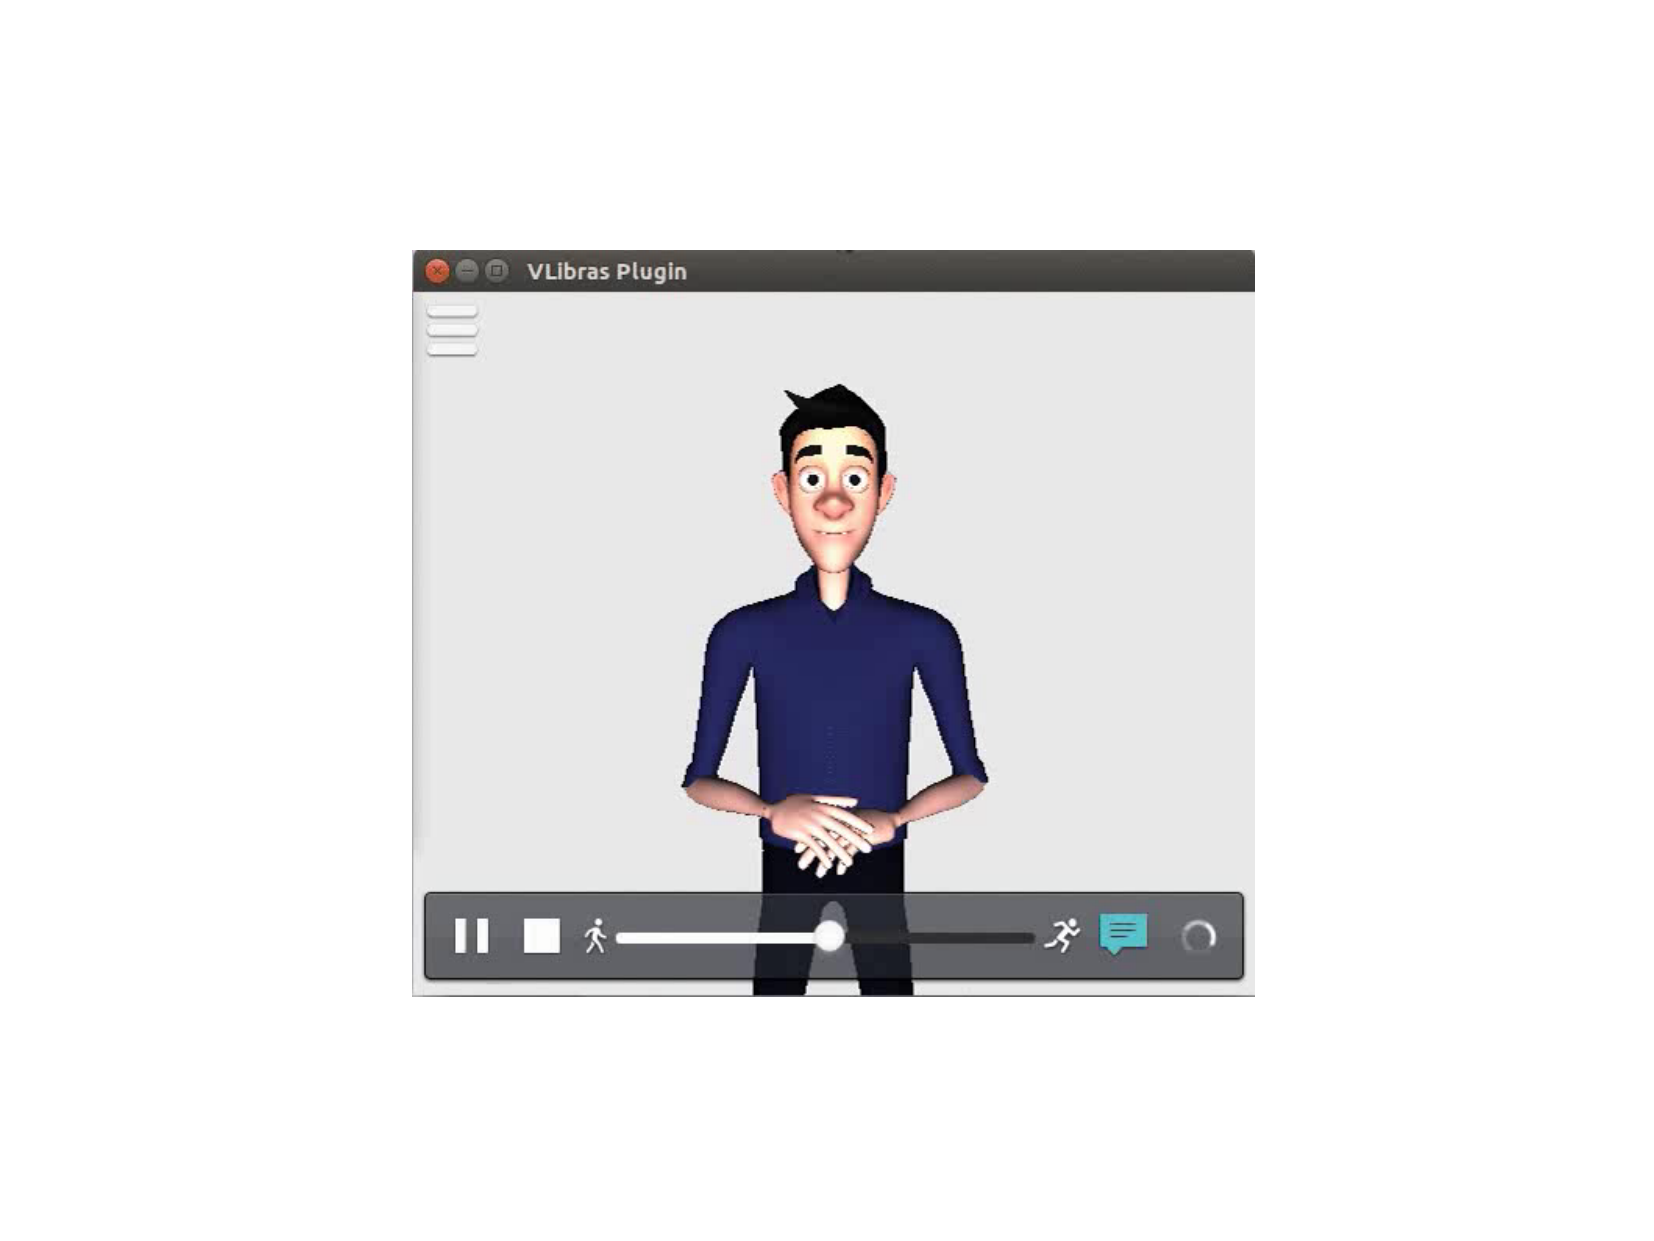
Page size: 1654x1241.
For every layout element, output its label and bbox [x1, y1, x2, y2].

text_box [411, 250, 1256, 998]
